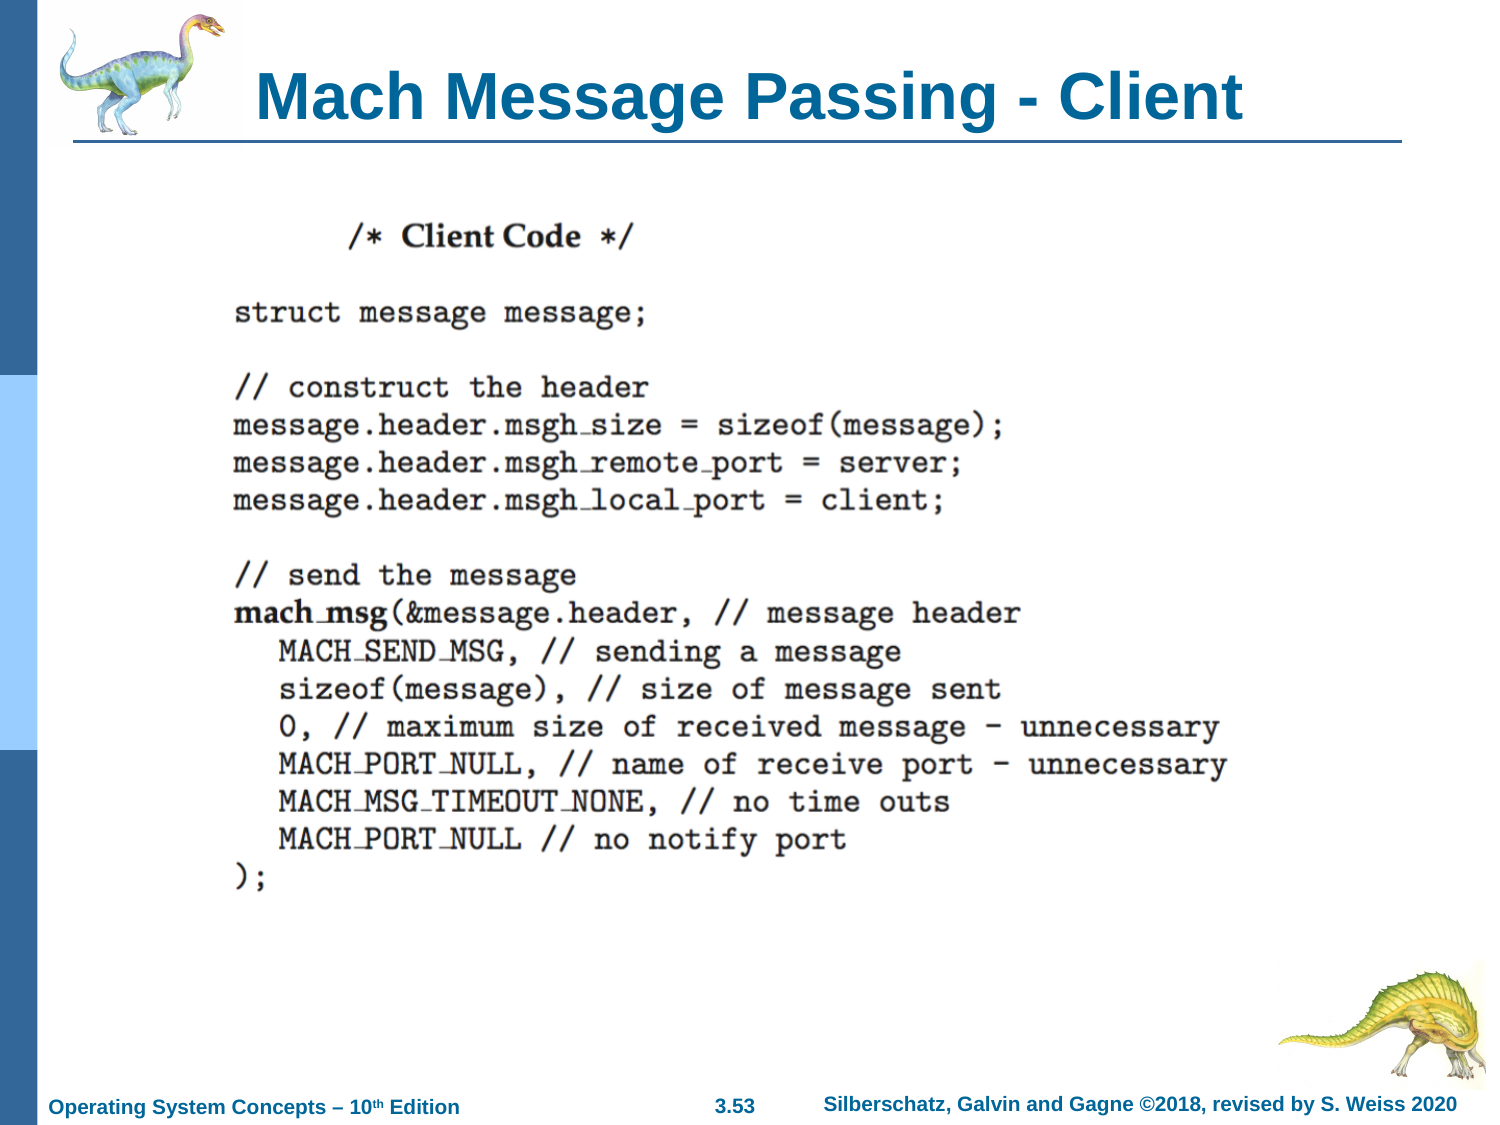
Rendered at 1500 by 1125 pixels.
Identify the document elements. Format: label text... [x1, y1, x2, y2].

title Mach Message Passing - Client [75, 45, 1426, 141]
picture [202, 187, 1296, 936]
picture [46, 0, 243, 149]
picture [1275, 959, 1486, 1090]
picture [1140, 1096, 1148, 1101]
